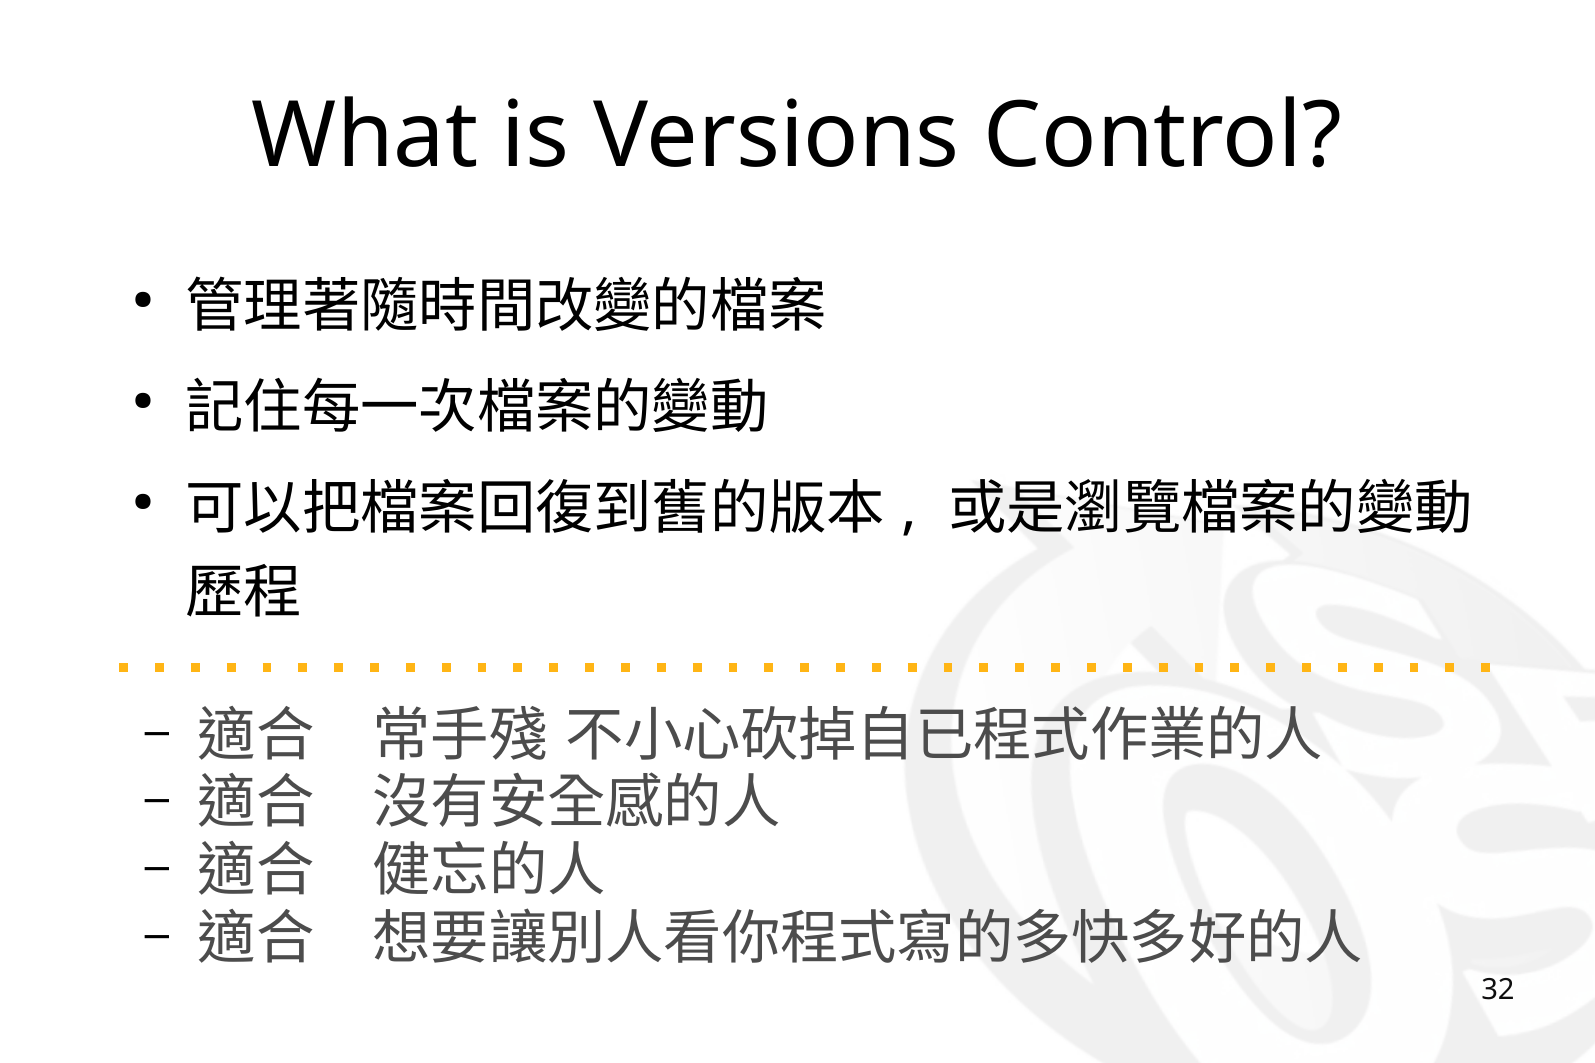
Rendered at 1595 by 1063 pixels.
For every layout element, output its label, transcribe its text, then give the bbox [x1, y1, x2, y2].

title What is Versions Control? [79, 34, 1515, 228]
list 管理著隨時間改變的檔案 記住每一次檔案的變動 可以把檔案回復到舊的版本, 或是瀏覽檔案的變動歷程 [100, 251, 1502, 633]
text_box 適合 常手殘 不小心砍掉自已程式作業的人 適合 沒有安全感的人 適合 健忘的人 適合 想要讓別人看你程式寫的多快多好的人 [127, 692, 1382, 981]
